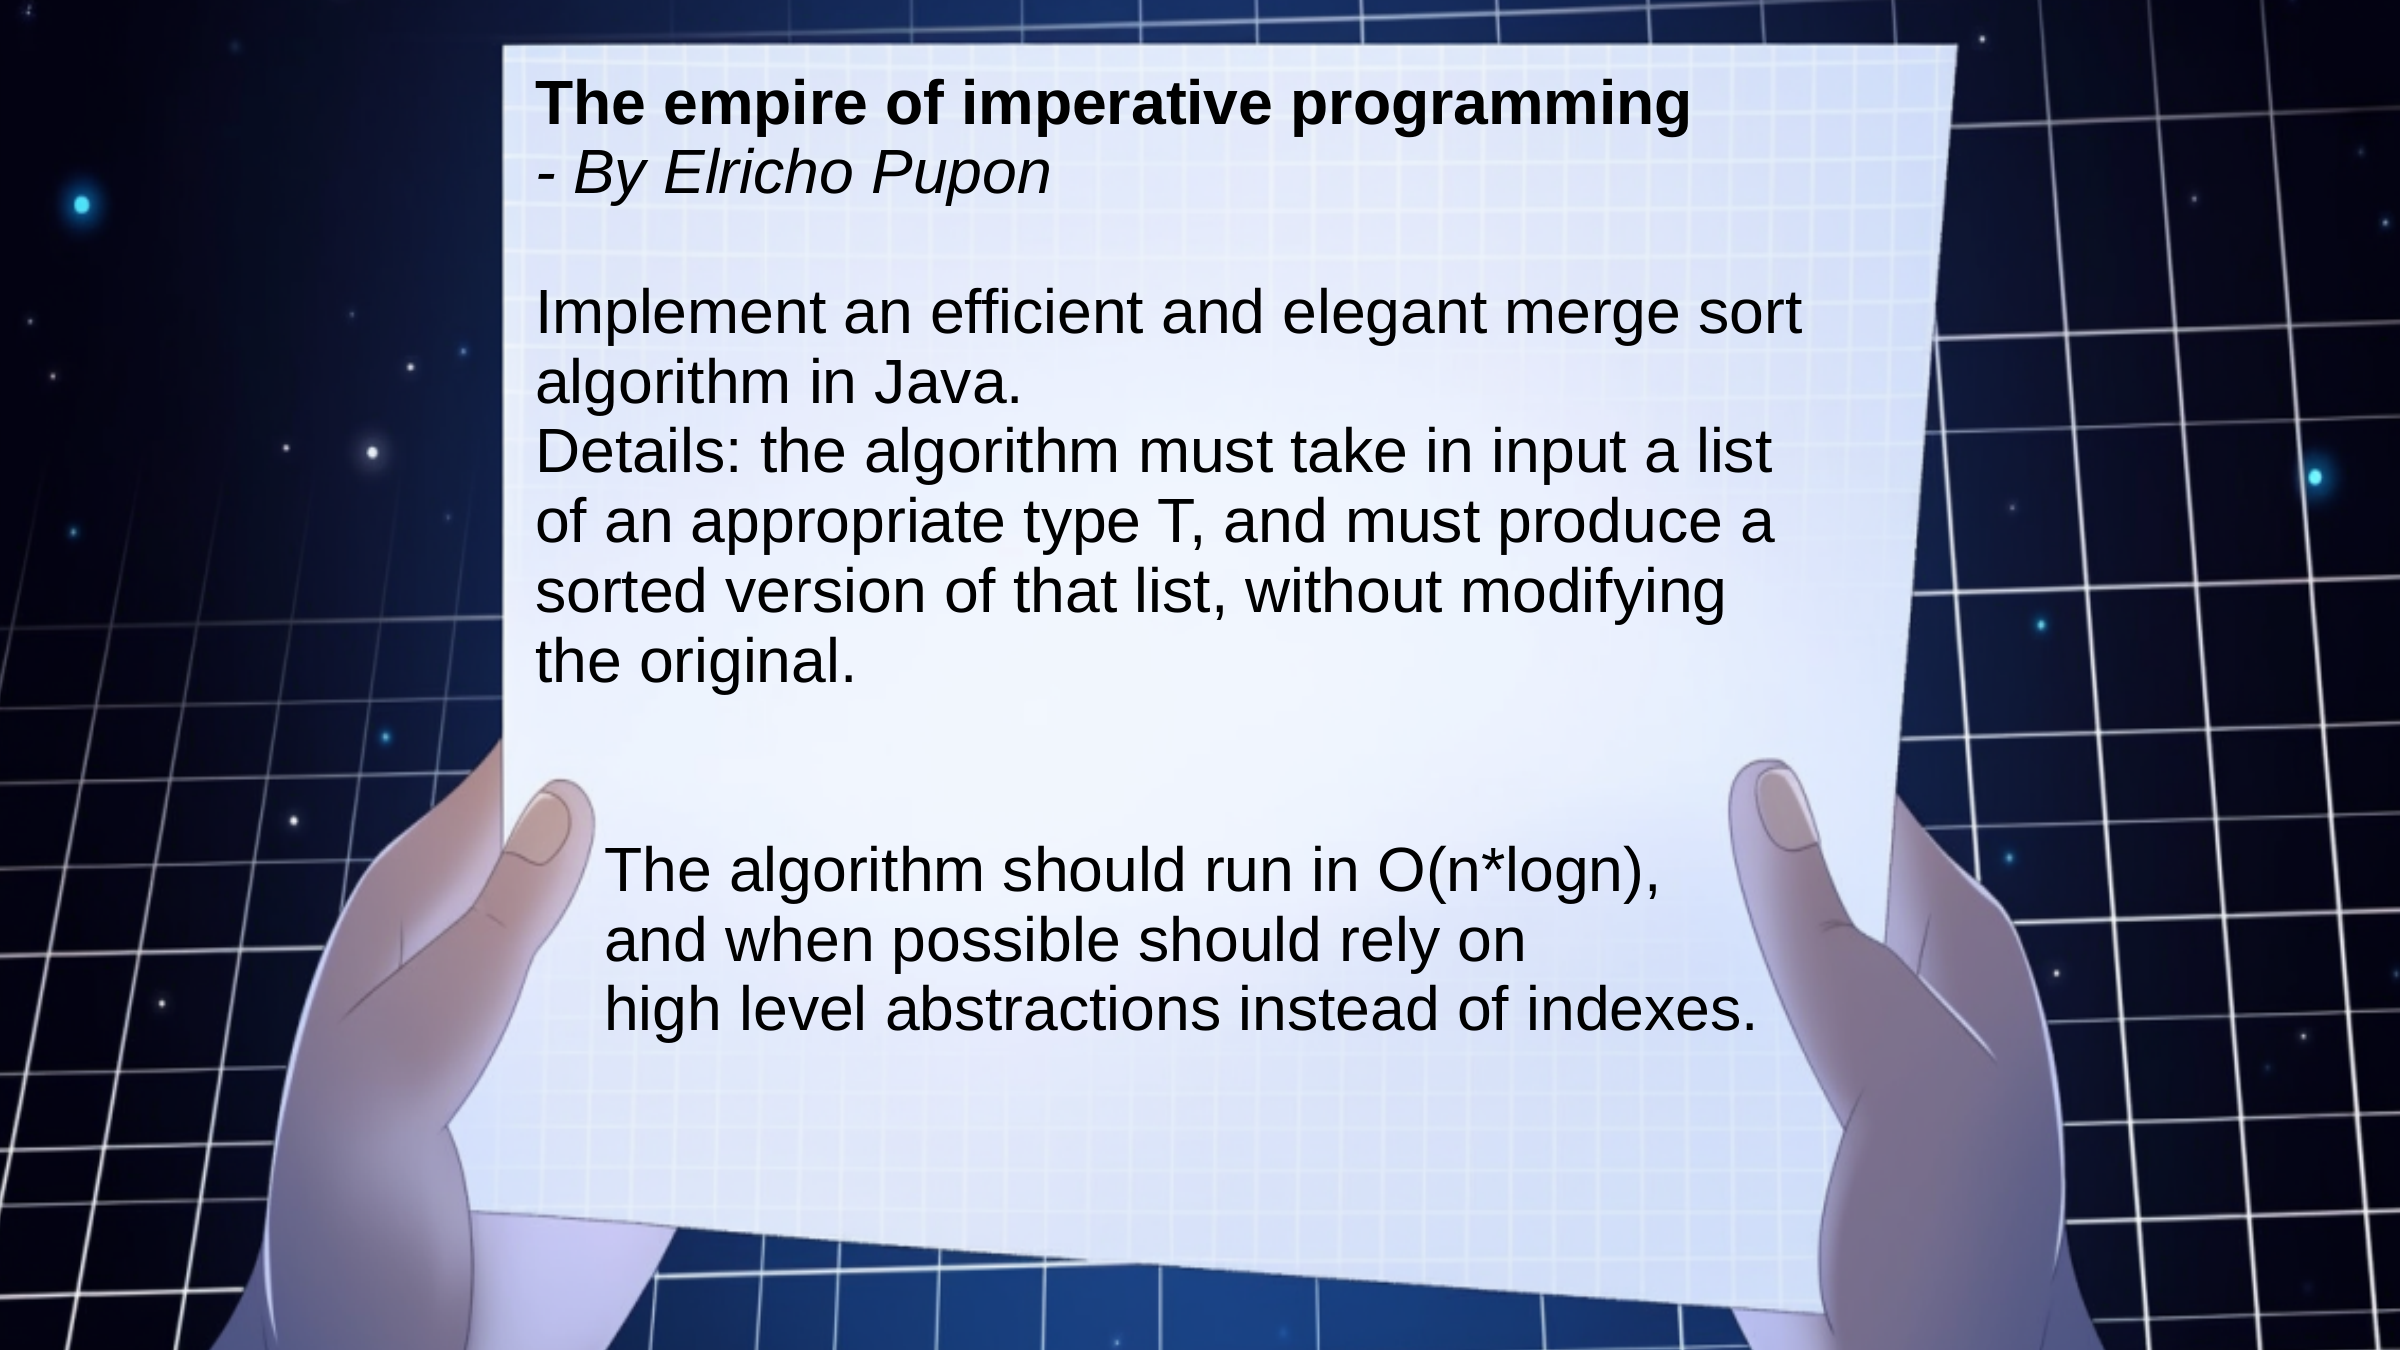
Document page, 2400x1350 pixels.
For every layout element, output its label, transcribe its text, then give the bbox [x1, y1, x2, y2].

text_box The empire of imperative programming - By Elricho Pupon Implement an efficient and elegant merge sort algorithm in Java. Details: the algorithm must take in input a list of an appropriate type T, and must produce a sorted version of that list, without modifying the original. The algorithm should run in O(n*logn), and when possible should rely on high level abstractions instead of indexes. [520, 60, 1852, 1215]
picture [0, 0, 2400, 1350]
